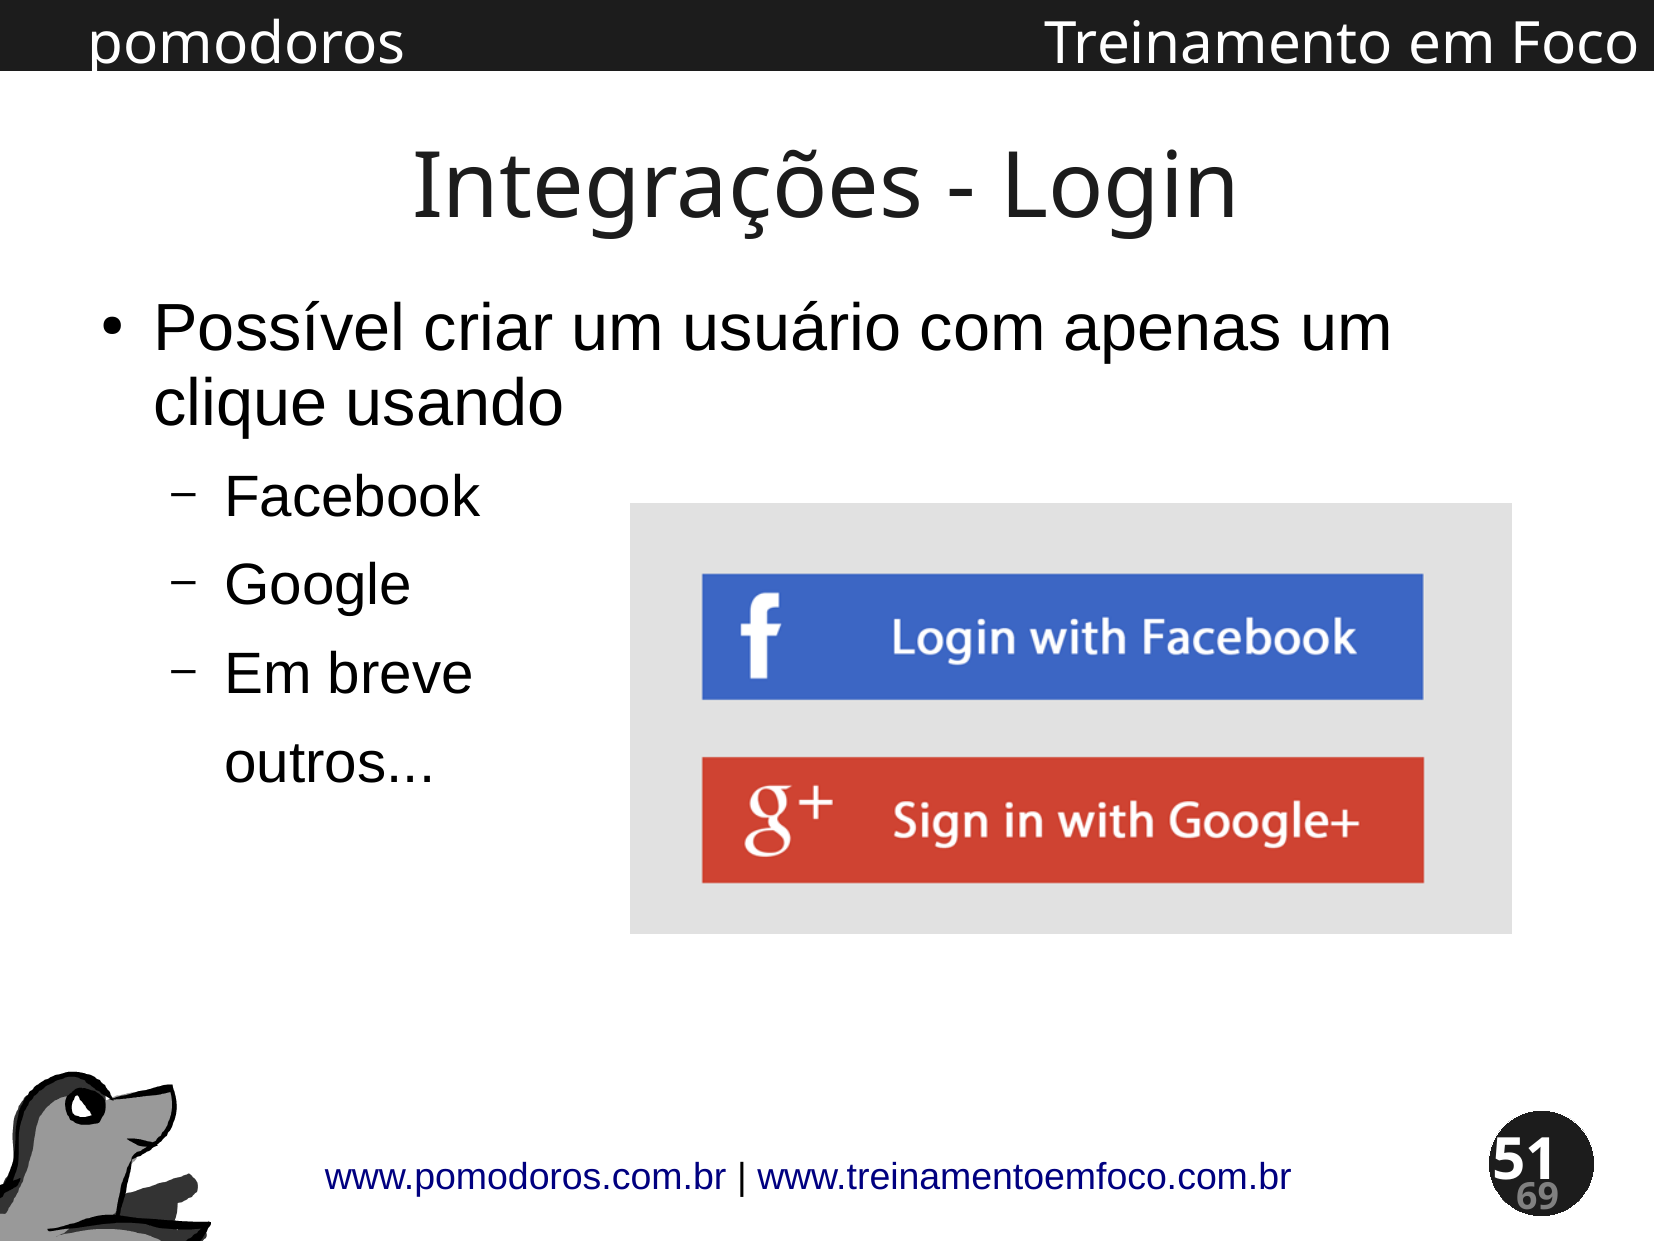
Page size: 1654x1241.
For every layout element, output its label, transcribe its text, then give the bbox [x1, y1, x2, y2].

picture [630, 503, 1512, 934]
title Integrações - Login [82, 78, 1571, 287]
picture [0, 1003, 249, 1241]
list Possível criar um usuário com apenas um clique usando Facebook Google Em breve outros... [82, 290, 1571, 1010]
